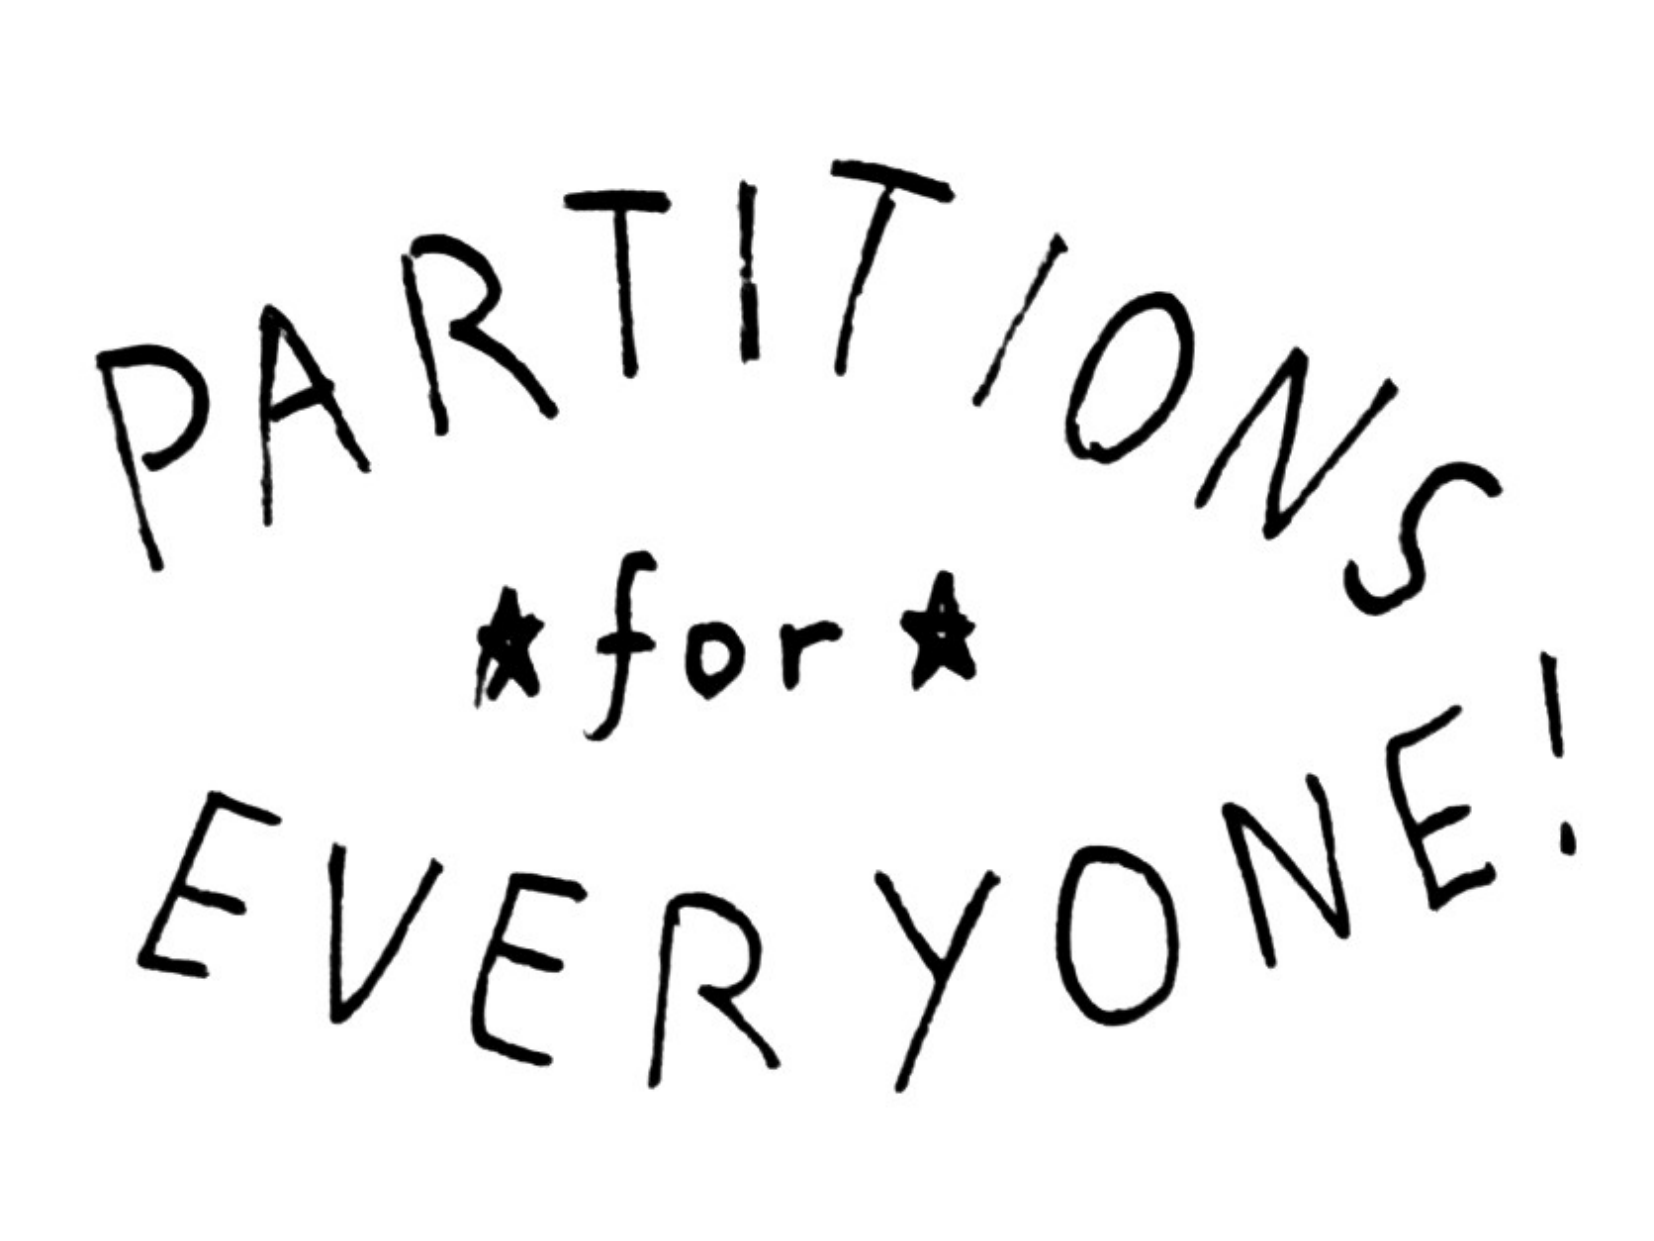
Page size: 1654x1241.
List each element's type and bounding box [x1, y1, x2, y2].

picture [0, 94, 1654, 1171]
